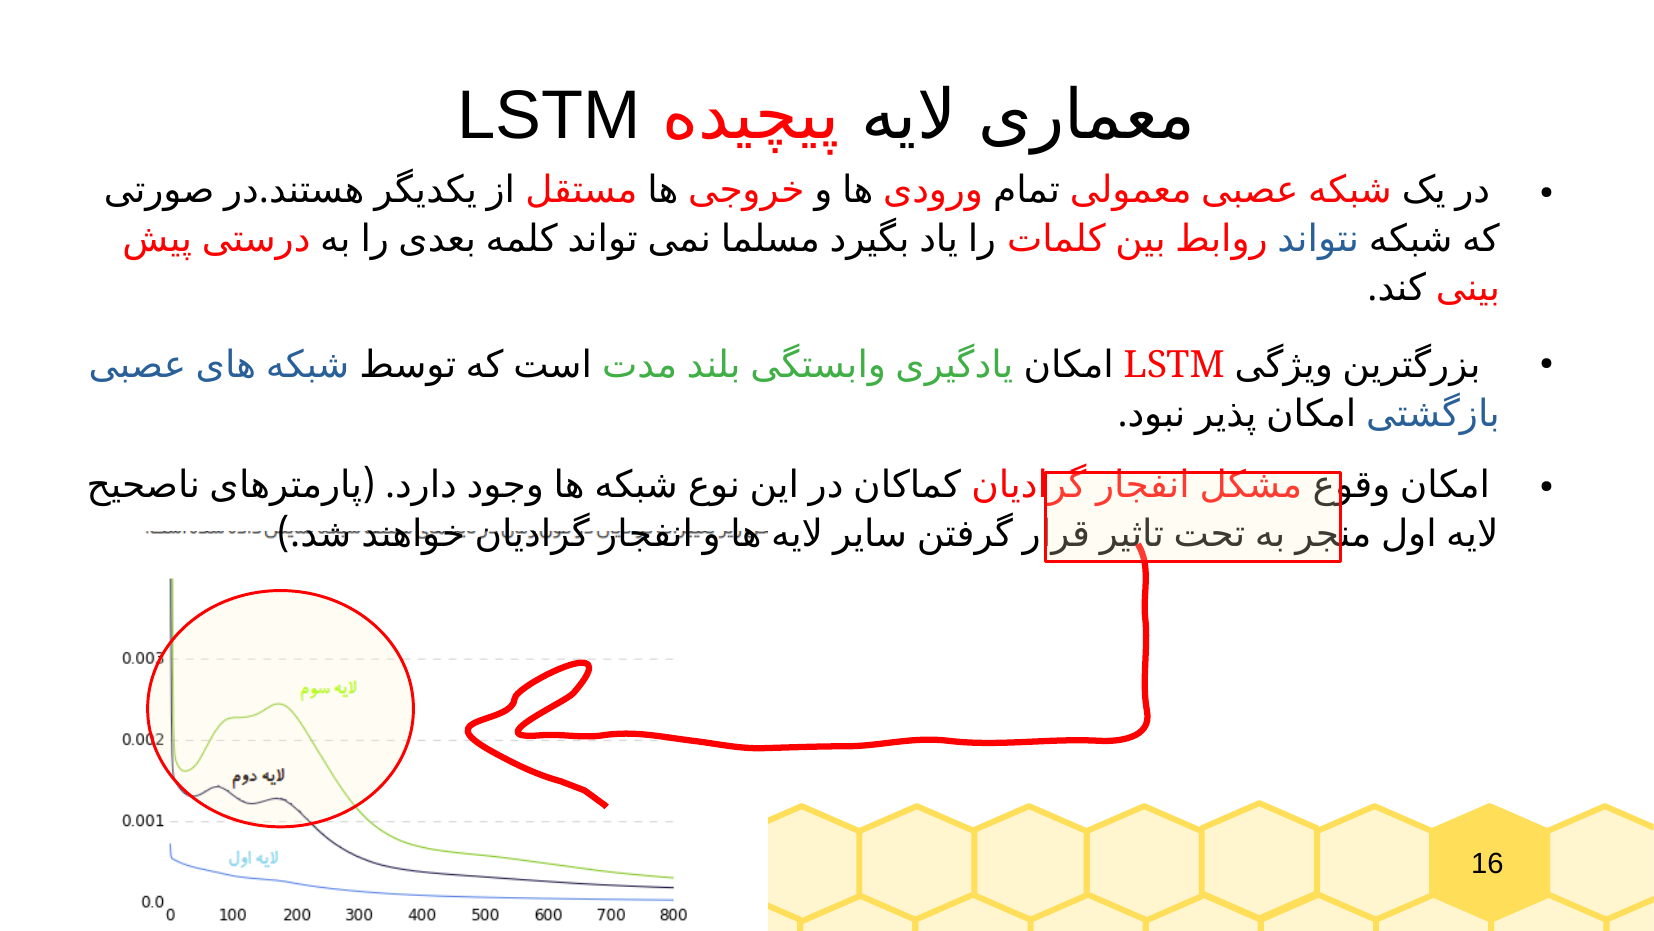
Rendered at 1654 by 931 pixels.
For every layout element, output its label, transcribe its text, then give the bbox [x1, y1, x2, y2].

list در یک شبکه عصبی معمولی تمام ورودی ها و خروجی ها مستقل از یکدیگر هستند.در صورتی که شبکه نتواند روابط بین کلمات را یاد بگیرد مسلما نمی تواند کلمه بعدی را به درستی پیش بینی کند. بزرگترین ویژگی LSTM امکان یادگیری وابستگی بلند مدت است که توسط شبکه های عصبی بازگشتی امکان پذیر نبود. امکان وقوع مشکل انفجار گرادیان کماکان در این نوع شبکه ها وجود دارد. (پارمترهای ناصحیح لایه اول منجر به تحت تاثیر قرار گرفتن سایر لایه ها و انفجار گرادیان خواهند شد.) [82, 193, 1571, 709]
text_box [1045, 472, 1341, 562]
text_box [147, 590, 414, 827]
title معماری لایه پیچیده LSTM [82, 37, 1571, 193]
picture [0, 531, 768, 931]
picture [523, 709, 768, 745]
